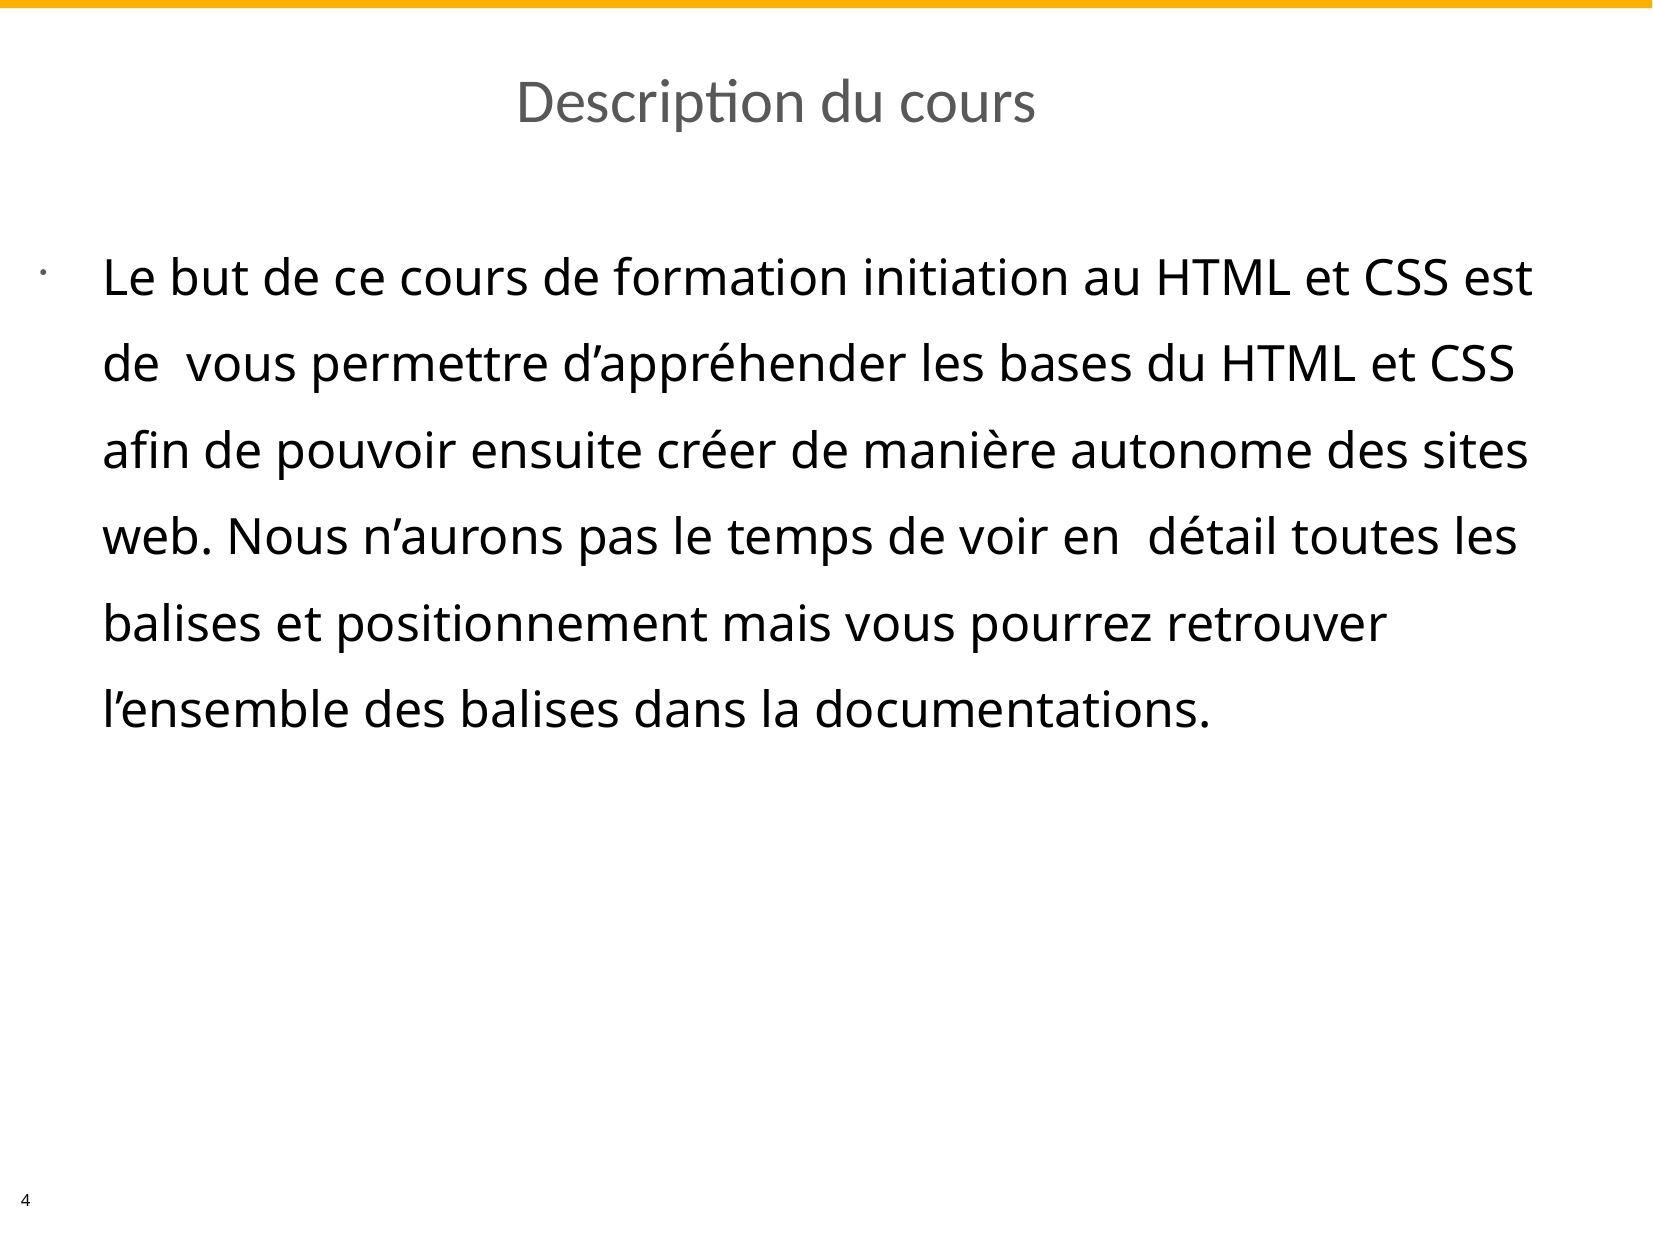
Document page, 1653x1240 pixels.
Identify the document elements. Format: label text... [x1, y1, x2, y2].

text_box Le but de ce cours de formation initiation au HTML et CSS est de vous permettre d’appréhender les bases du HTML et CSS afin de pouvoir ensuite créer de manière autonome des sites web. Nous n’aurons pas le temps de voir en détail toutes les balises et positionnement mais vous pourrez retrouver l’ensemble des balises dans la documentations. [37, 216, 1591, 738]
text_box 4 [18, 1187, 33, 1210]
title Description du cours [514, 58, 1144, 268]
